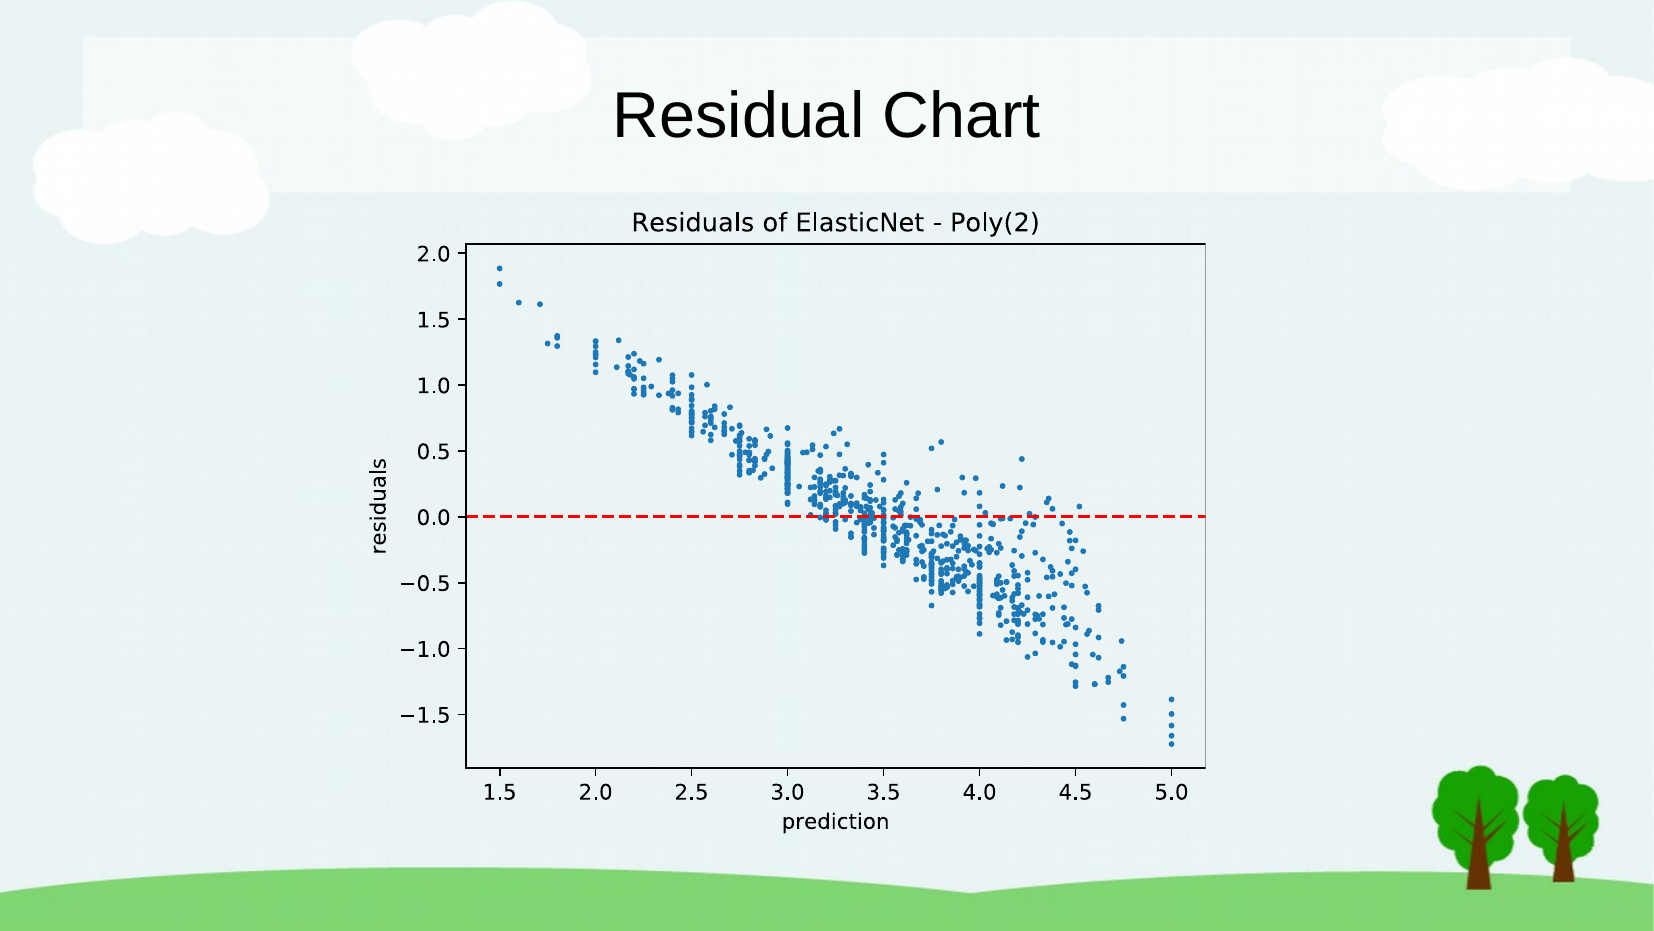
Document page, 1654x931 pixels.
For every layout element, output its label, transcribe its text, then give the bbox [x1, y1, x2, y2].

picture [0, 0, 1654, 931]
title Residual Chart [82, 37, 1571, 193]
